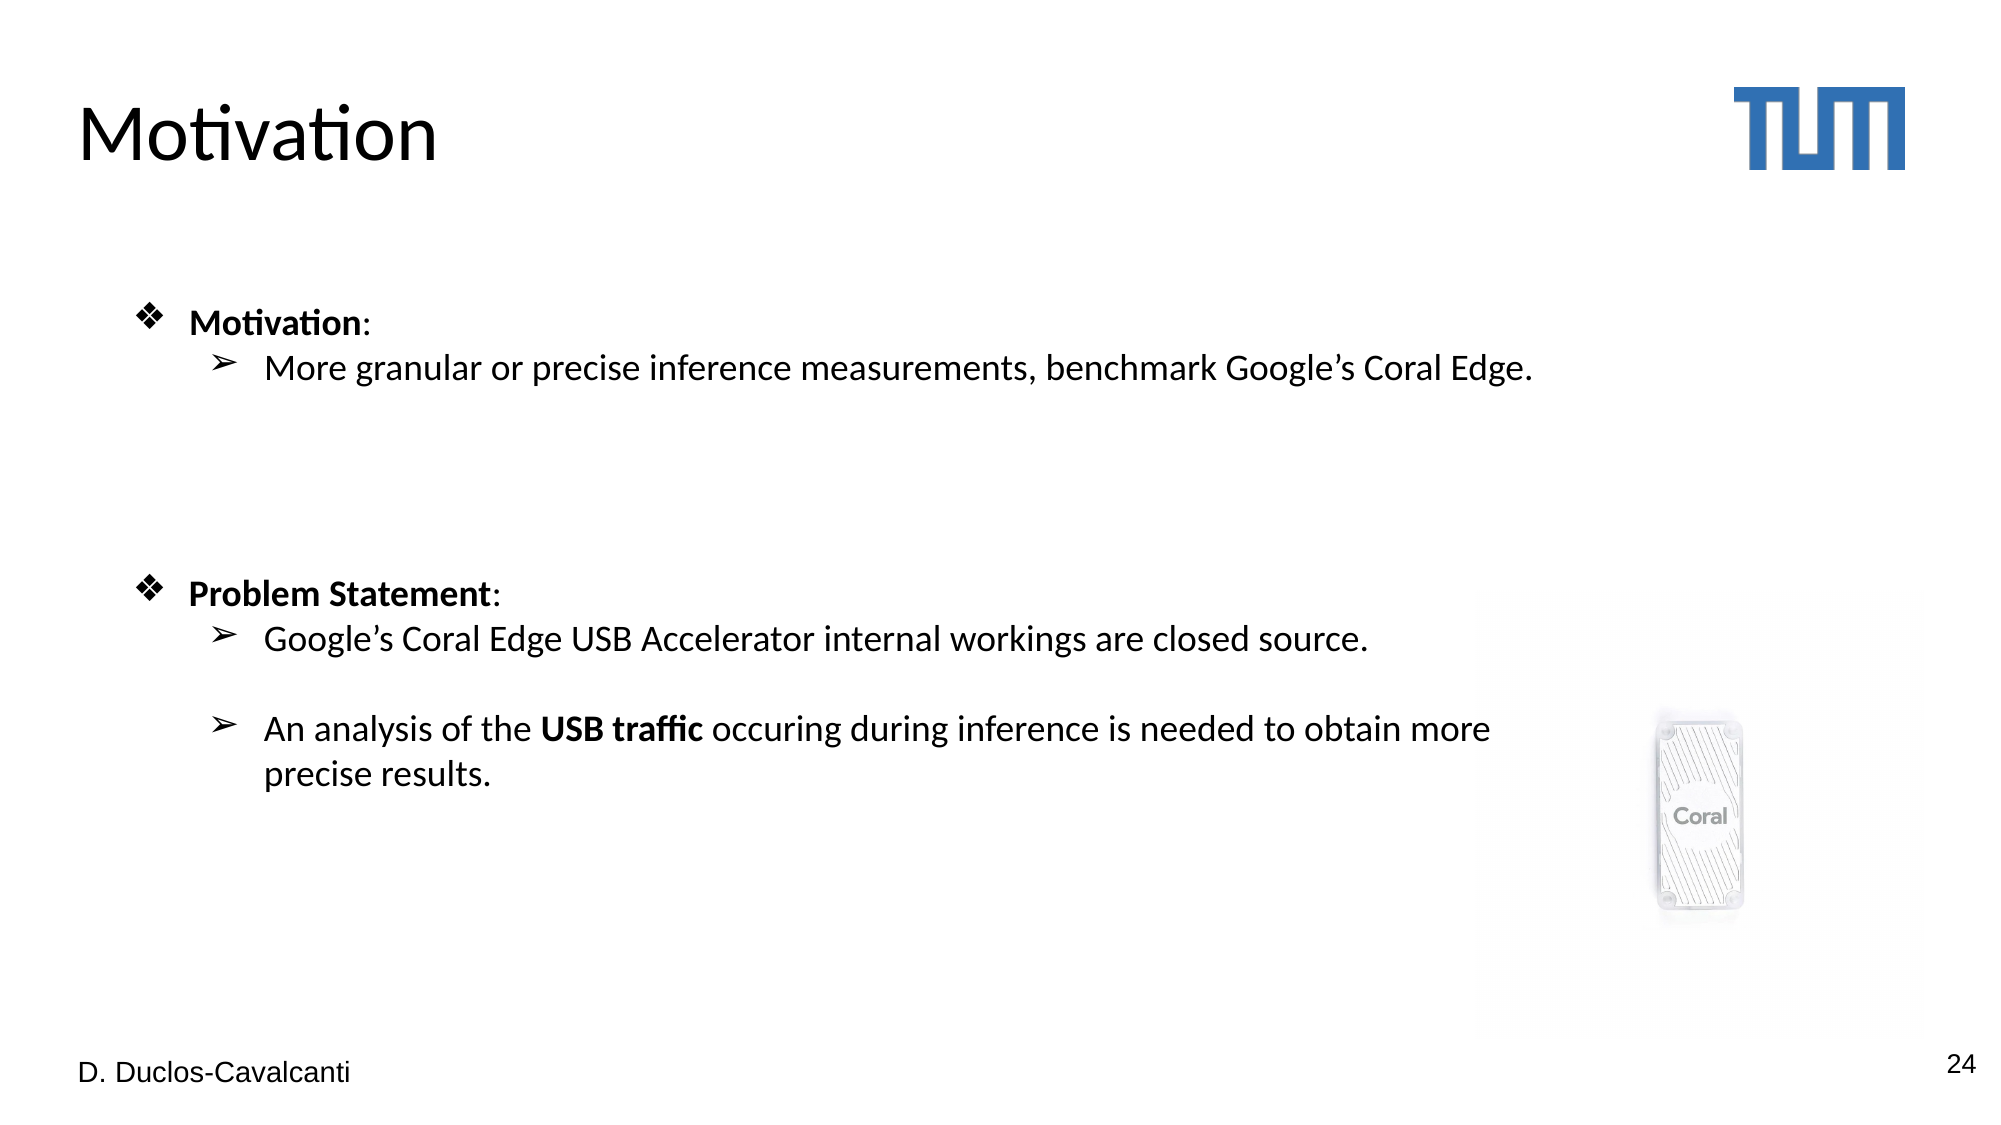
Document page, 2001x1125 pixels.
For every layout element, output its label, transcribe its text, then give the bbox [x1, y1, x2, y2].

text_box Motivation: More granular or precise inference measurements, benchmark Google’s Coral Edge. [99, 237, 1623, 590]
picture [1734, 87, 1905, 170]
slide_number <number> [1871, 1038, 1992, 1125]
text_box Problem Statement: Google’s Coral Edge USB Accelerator internal workings are closed source. An analysis of the USB traffic occuring during inference is needed to obtain more precise results. [99, 554, 1518, 890]
text_box Motivation [62, 64, 1698, 192]
text_box D. Duclos-Cavalcanti [62, 1038, 383, 1104]
picture [1475, 590, 1924, 1039]
